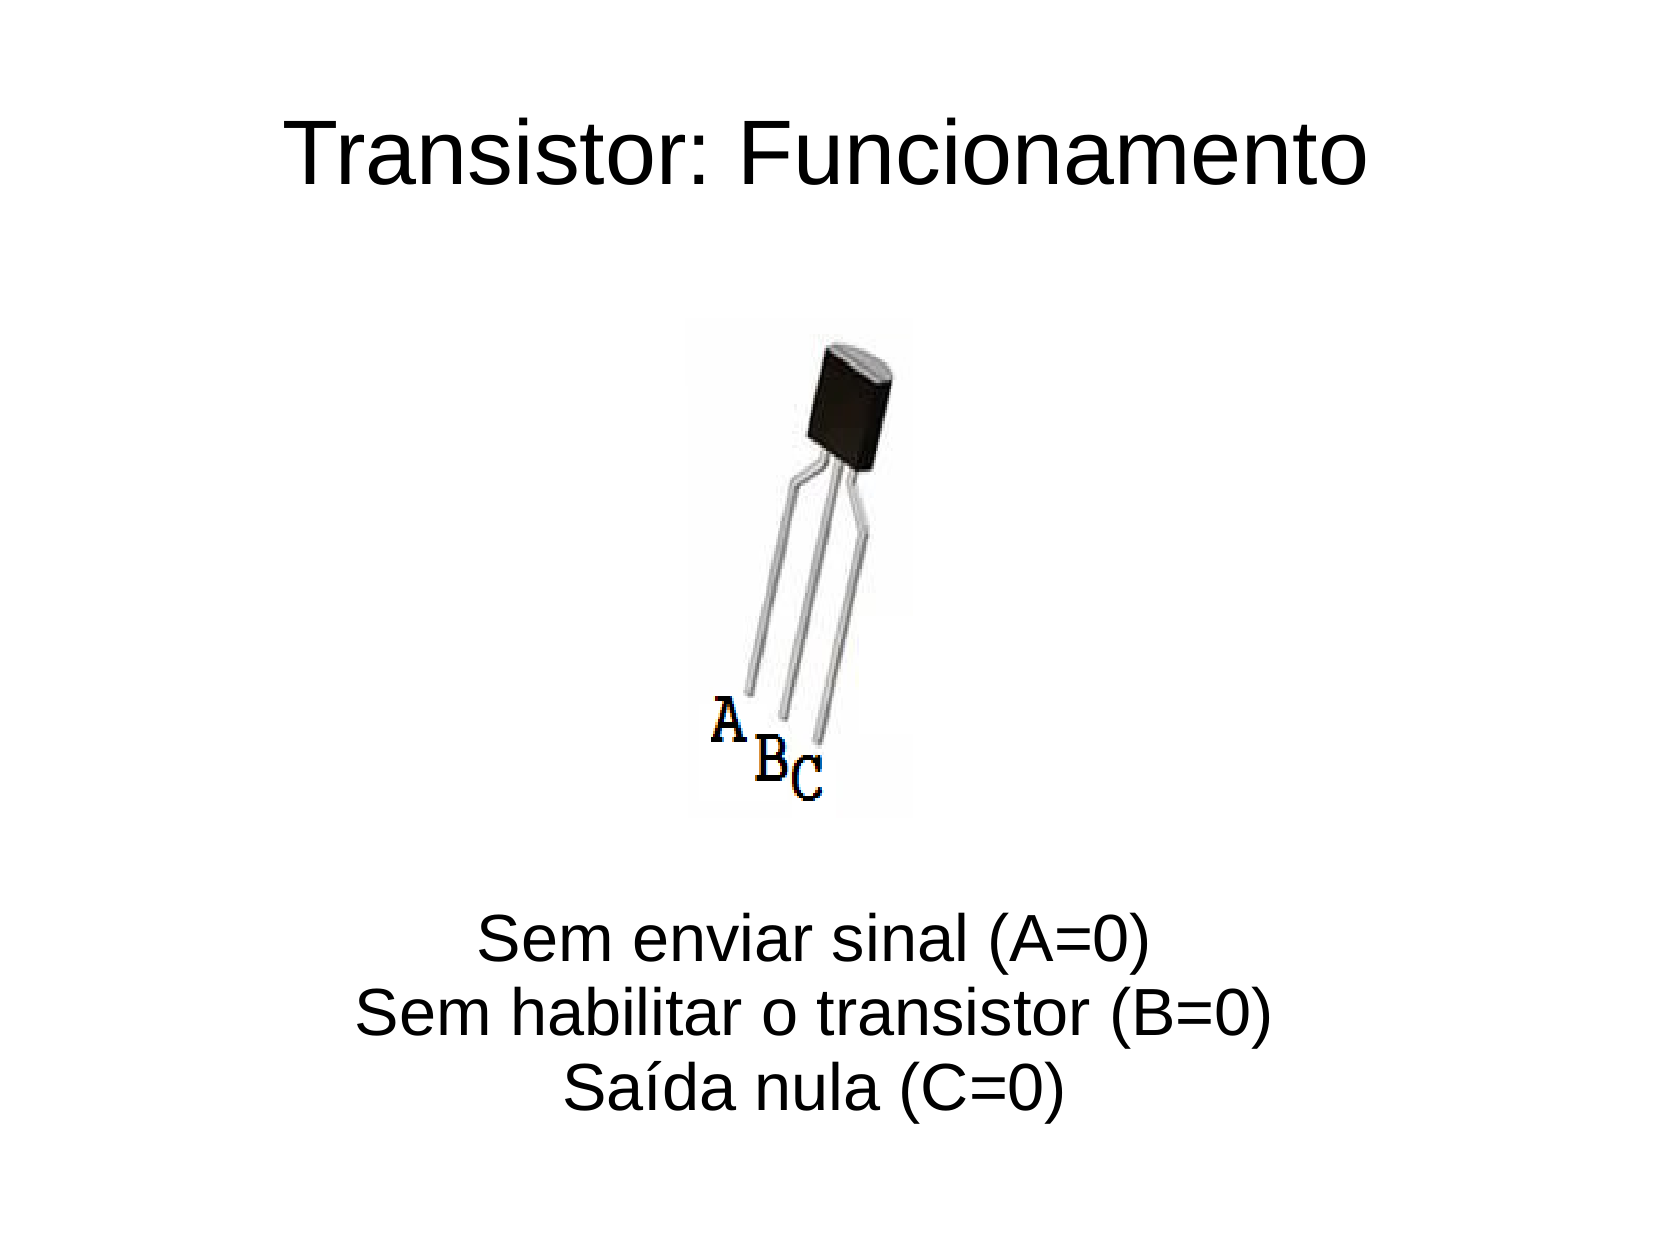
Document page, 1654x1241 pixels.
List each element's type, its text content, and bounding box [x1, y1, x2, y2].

picture [685, 318, 913, 819]
subtitle Sem enviar sinal (A=0) Sem habilitar o transistor (B=0) Saída nula (C=0) [70, 897, 1559, 1128]
title Transistor: Funcionamento [82, 49, 1571, 257]
